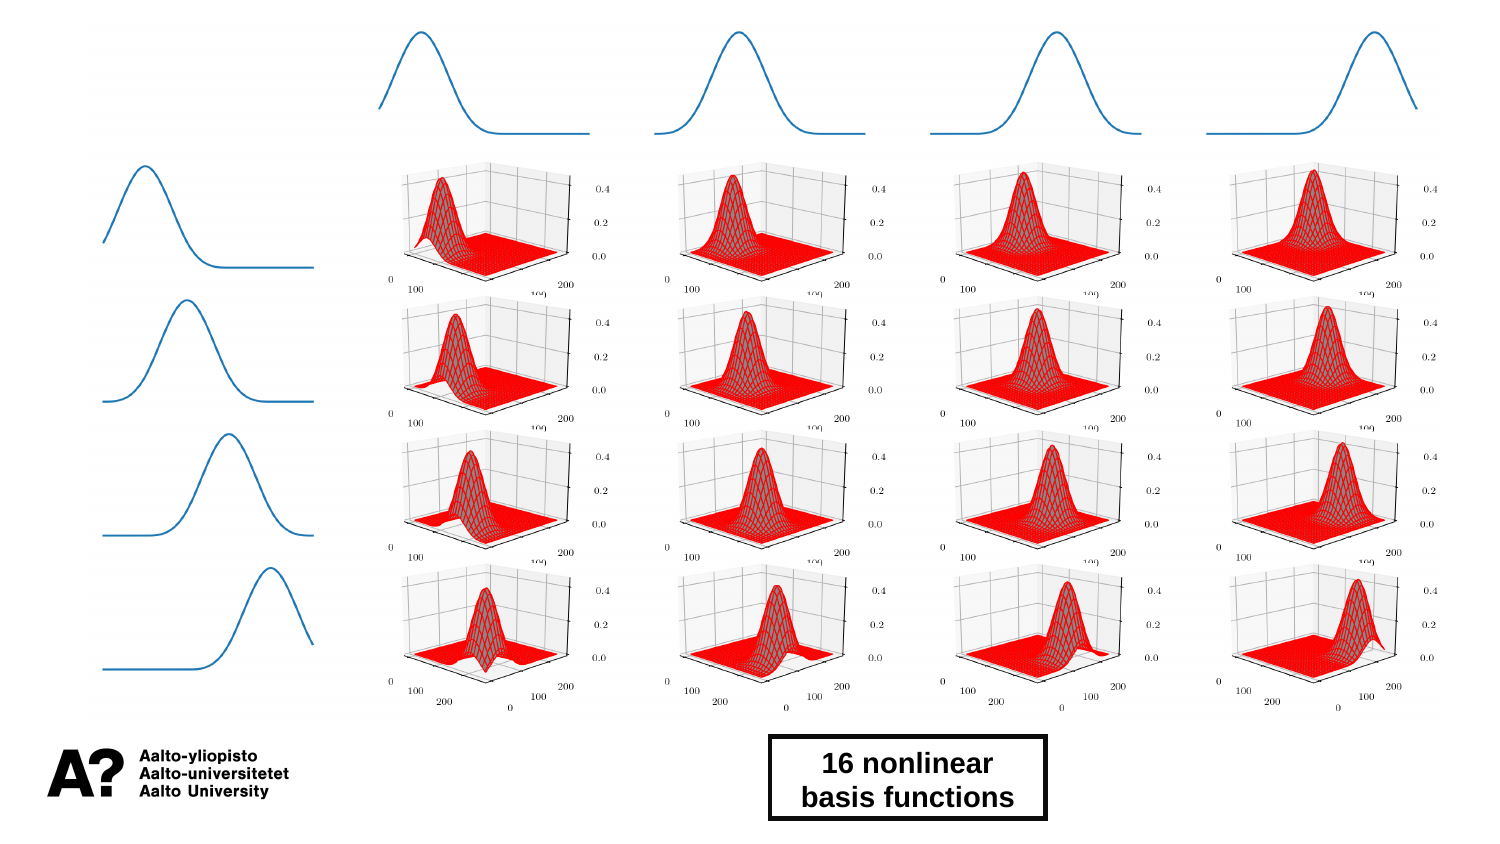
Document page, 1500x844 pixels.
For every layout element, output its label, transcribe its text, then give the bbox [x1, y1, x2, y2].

picture [0, 20, 1445, 844]
text_box 16 nonlinear basis functions [769, 736, 1046, 819]
